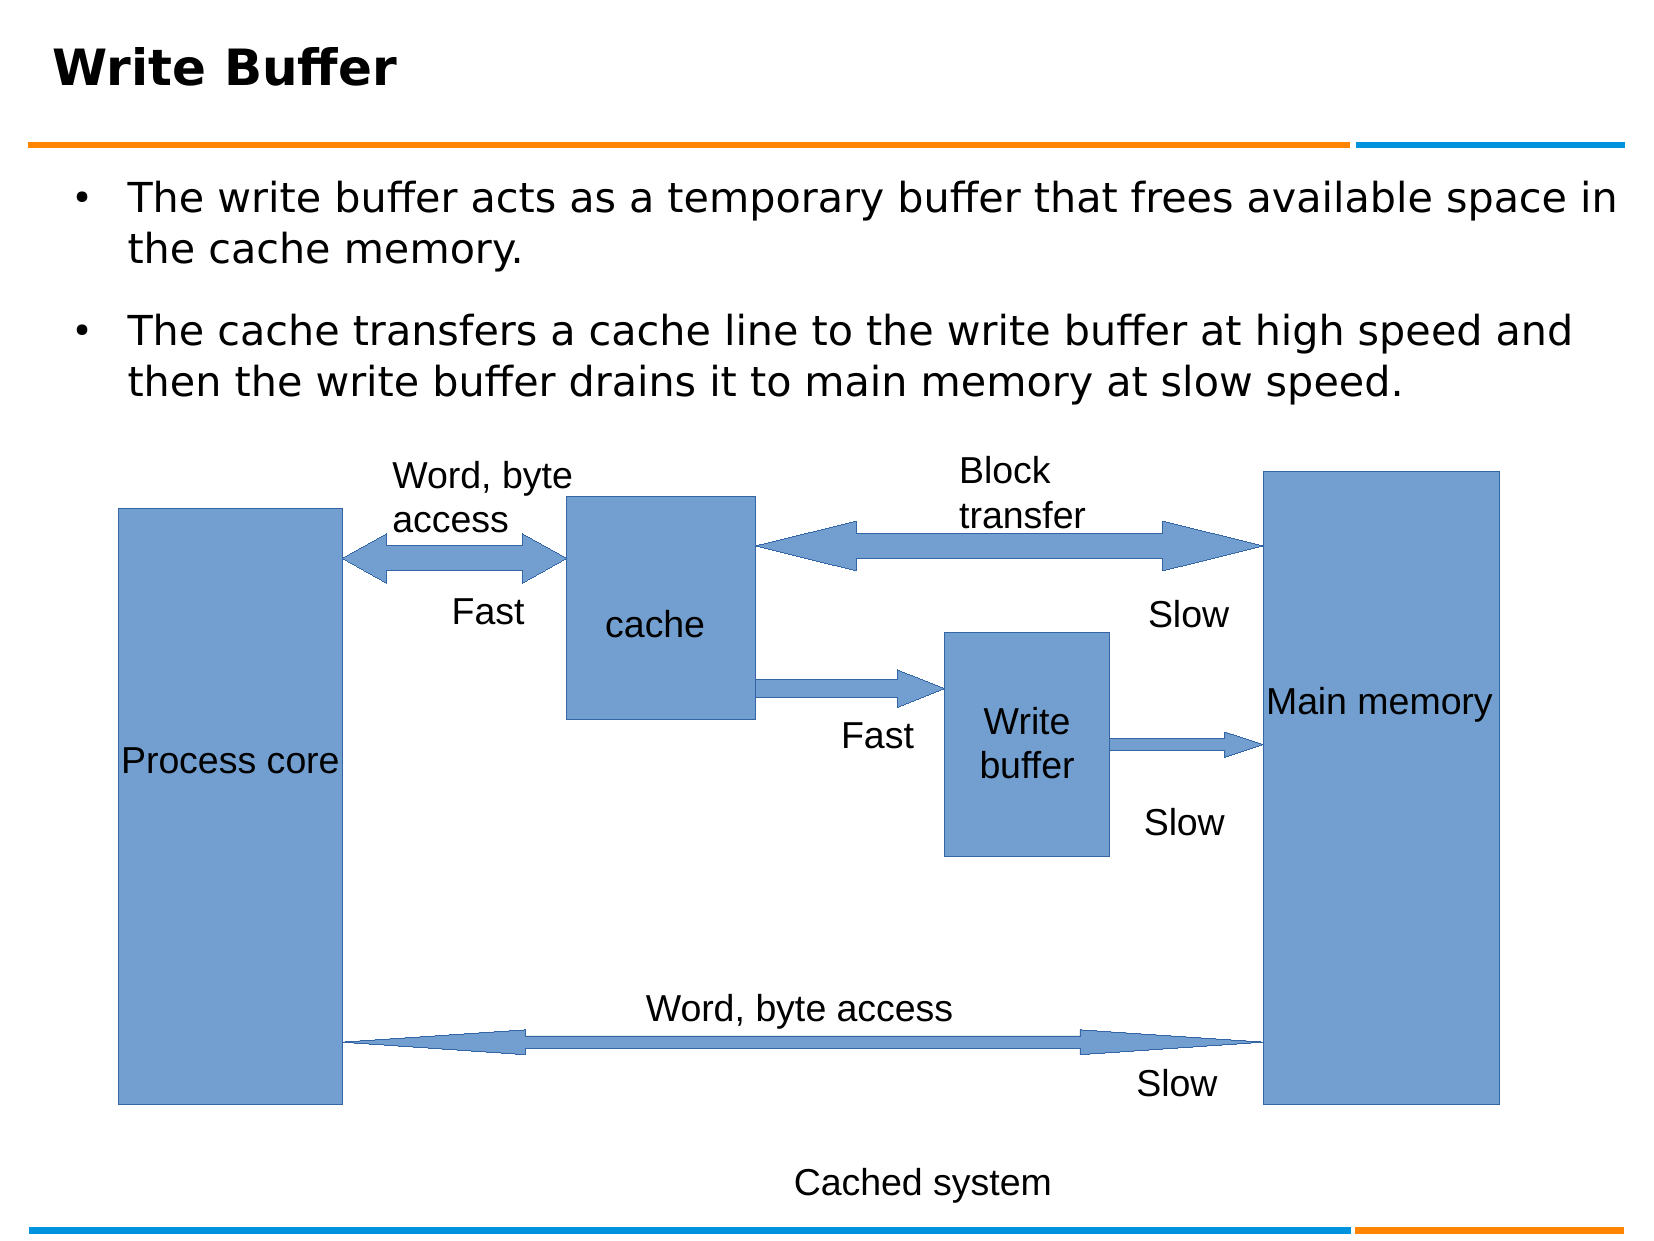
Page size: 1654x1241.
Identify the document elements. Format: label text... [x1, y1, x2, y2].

text_box transfer [959, 494, 1087, 539]
text_box Slow [1148, 593, 1230, 638]
text_box cache [605, 603, 706, 648]
text_box Slow [1136, 1062, 1218, 1107]
text_box buffer [979, 744, 1075, 789]
text_box Slow [1143, 801, 1225, 847]
text_box then the write buffer drains it to main memory at slow speed. [127, 358, 1405, 410]
text_box ● [74, 189, 90, 214]
text_box Fast [841, 714, 915, 760]
text_box Fast [451, 590, 525, 636]
text_box The cache transfers a cache line to the write buffer at high speed and [127, 307, 1588, 358]
text_box [0, 0, 1653, 1241]
text_box Cached system [794, 1161, 1053, 1206]
text_box Write Buffer [52, 39, 398, 101]
text_box ● [74, 322, 90, 347]
text_box Word, byte access [645, 987, 954, 1033]
text_box Block [959, 449, 1051, 494]
text_box Write [983, 700, 1071, 744]
text_box the cache memory. [127, 225, 524, 277]
text_box Main memory [1266, 680, 1504, 725]
text_box Process core [120, 739, 351, 785]
text_box The write buffer acts as a temporary buffer that frees available space in [127, 174, 1633, 225]
text_box access [392, 498, 510, 543]
text_box Word, byte [392, 454, 574, 499]
